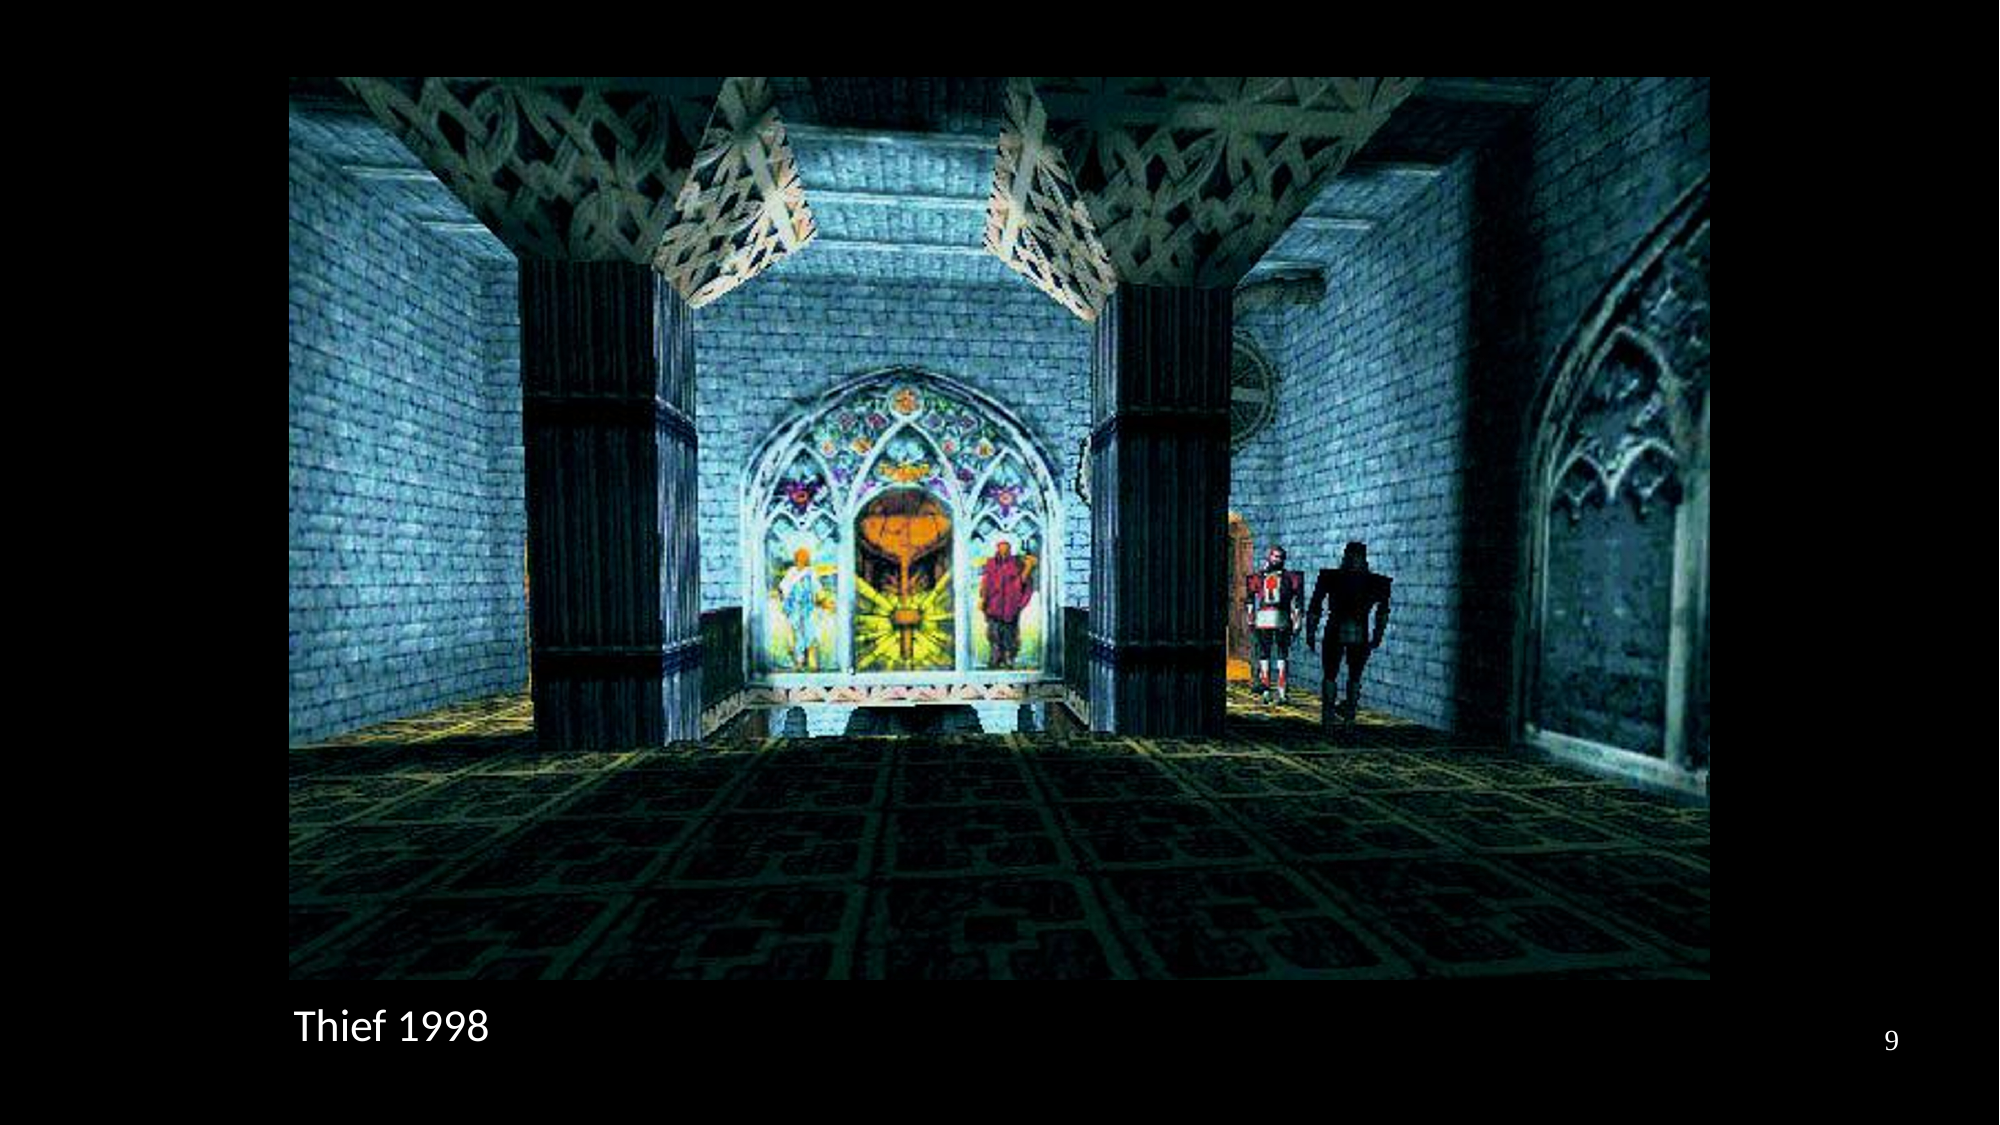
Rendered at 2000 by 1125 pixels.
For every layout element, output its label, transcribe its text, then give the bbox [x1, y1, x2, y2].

text_box Thief 1998 [278, 987, 609, 1058]
picture [289, 77, 1710, 980]
